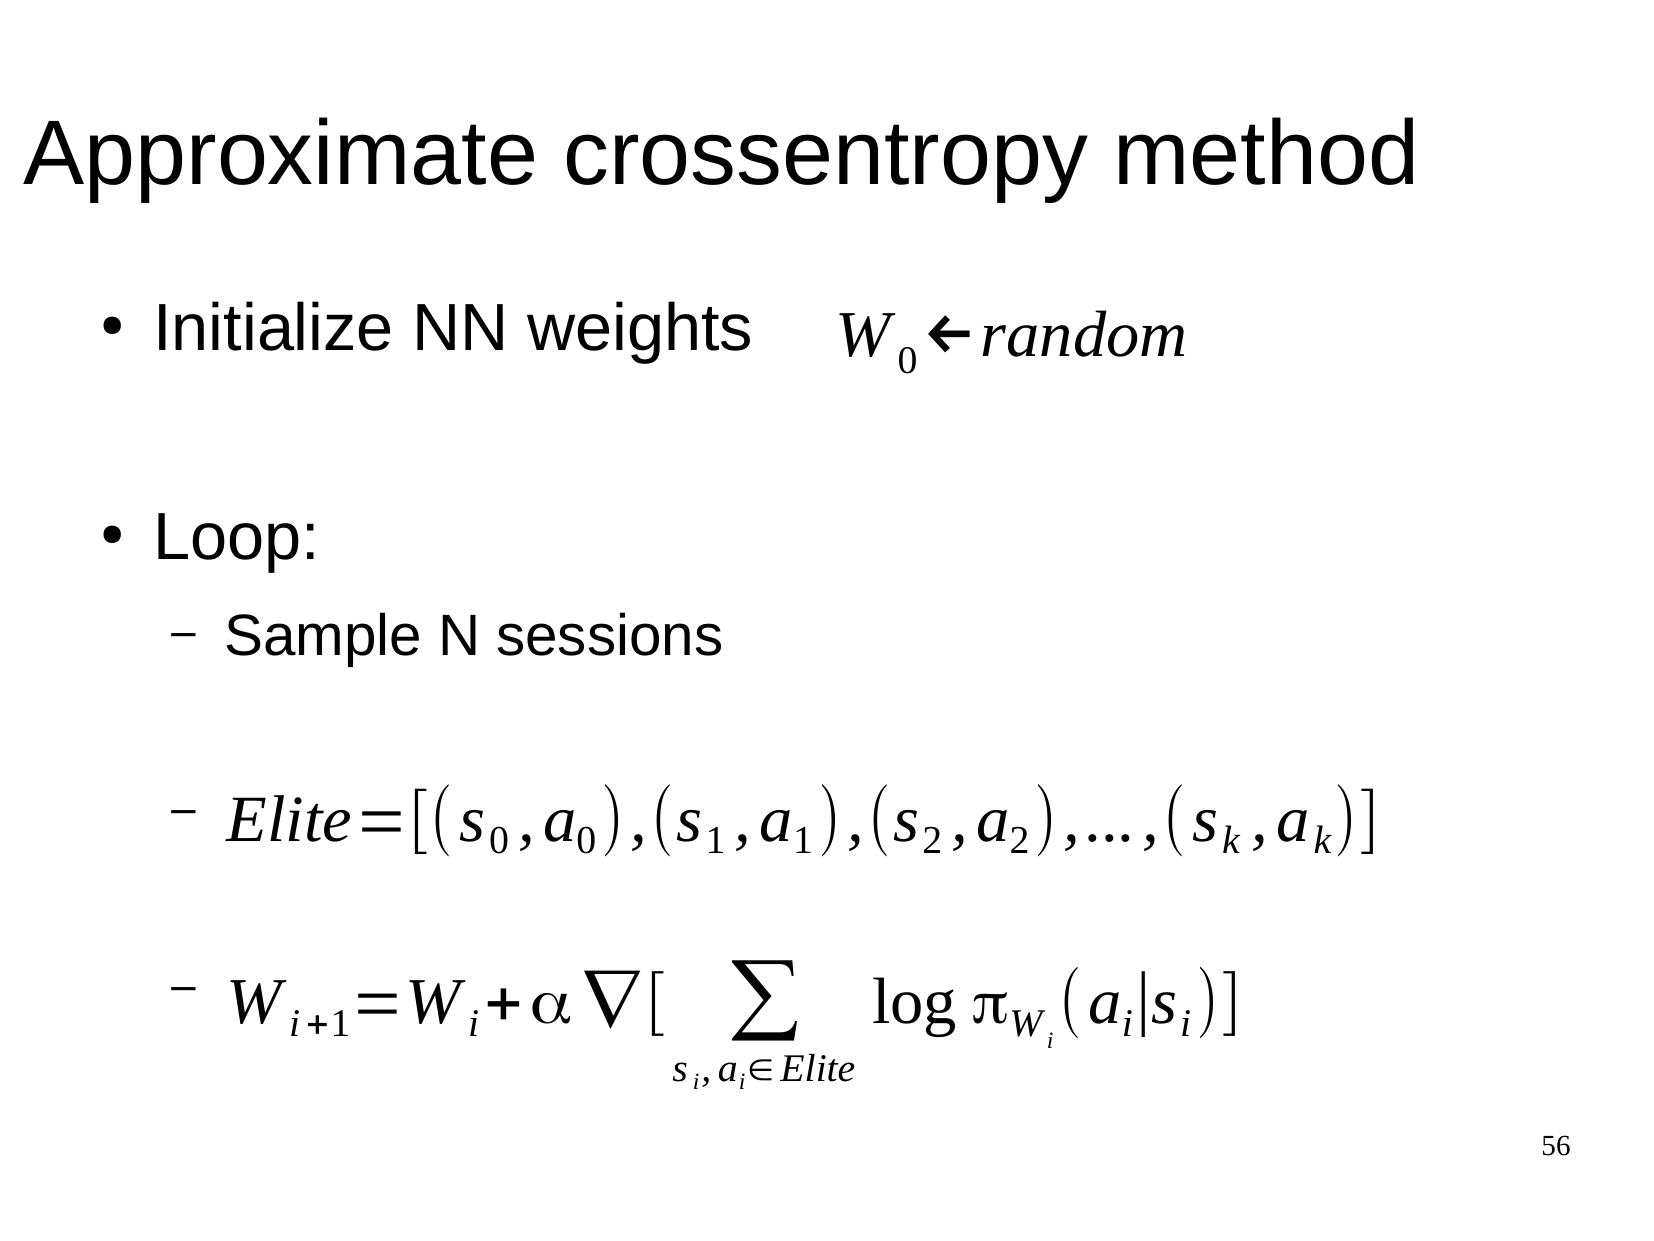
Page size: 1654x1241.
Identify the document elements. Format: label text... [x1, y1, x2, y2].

chart [210, 954, 1255, 1095]
title Approximate crossentropy method [23, 49, 1512, 257]
chart [818, 299, 1206, 383]
list Initialize NN weights Loop: Sample N sessions [82, 290, 1571, 1010]
chart [205, 779, 1396, 865]
